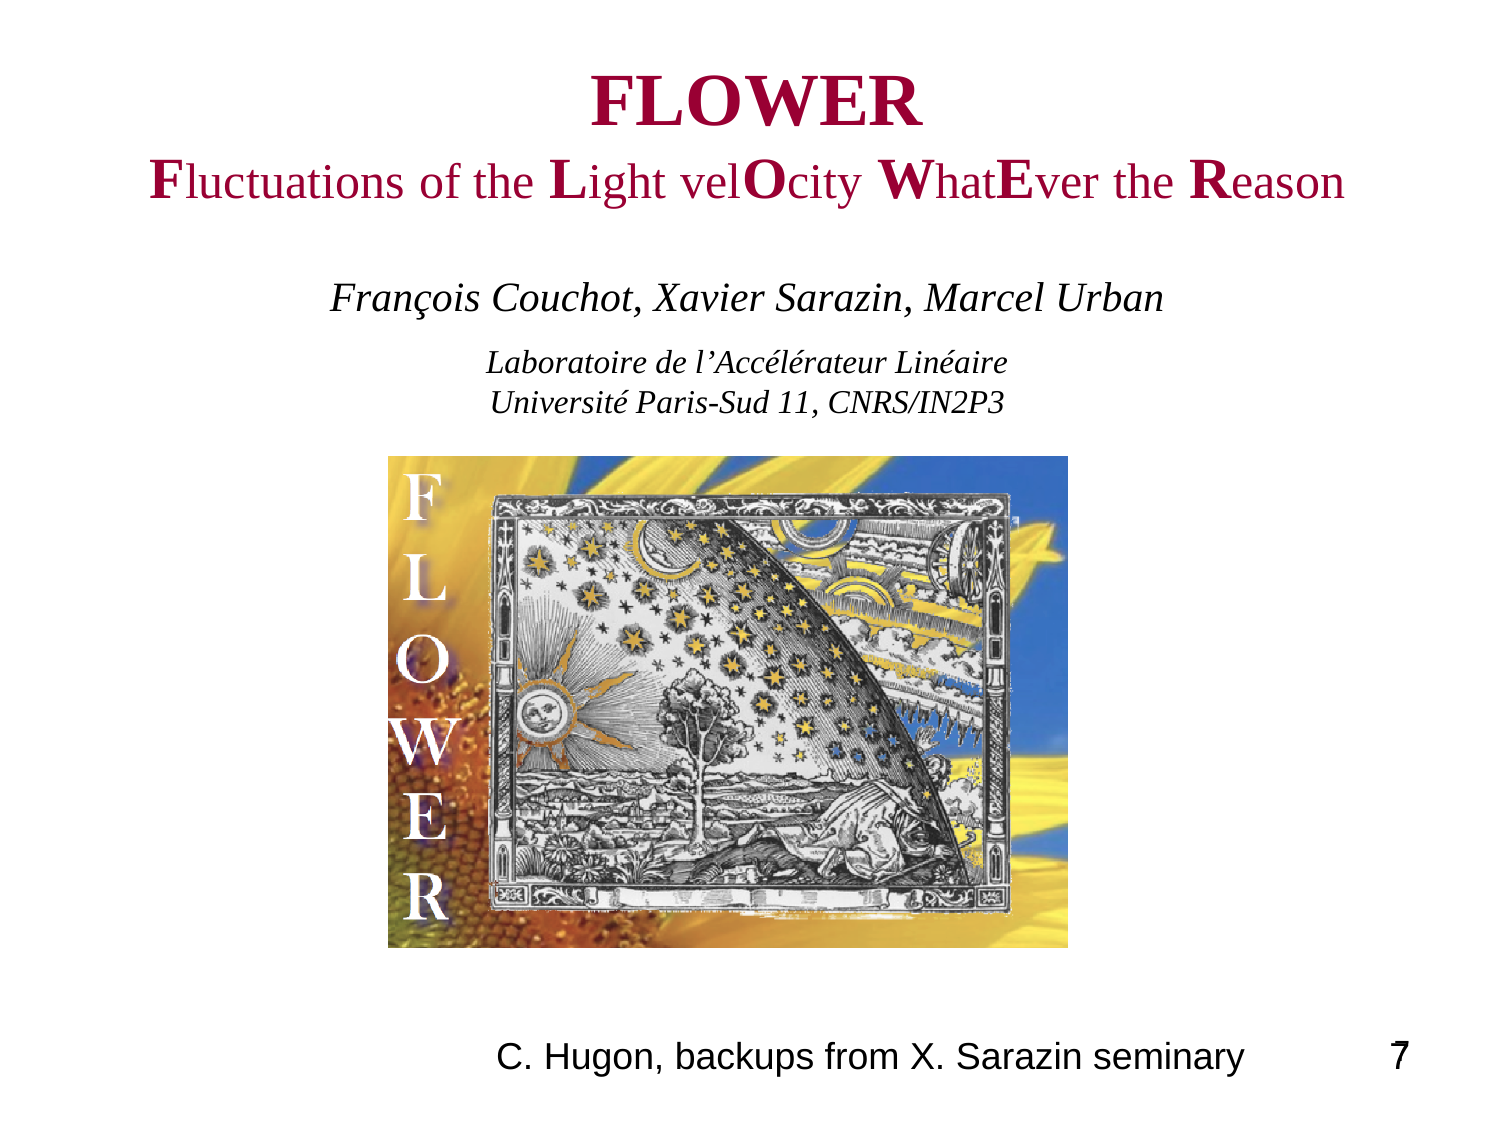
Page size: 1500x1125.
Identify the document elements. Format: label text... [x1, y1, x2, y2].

text_box <number> [1074, 1024, 1426, 1103]
picture [388, 456, 1068, 948]
text_box FLOWER Fluctuations of the Light velOcity WhatEver the Reason François Couchot, Xavier Sarazin, Marcel Urban Laboratoire de l’Accélérateur Linéaire Université Paris-Sud 11, CNRS/IN2P3 [134, 42, 1361, 428]
